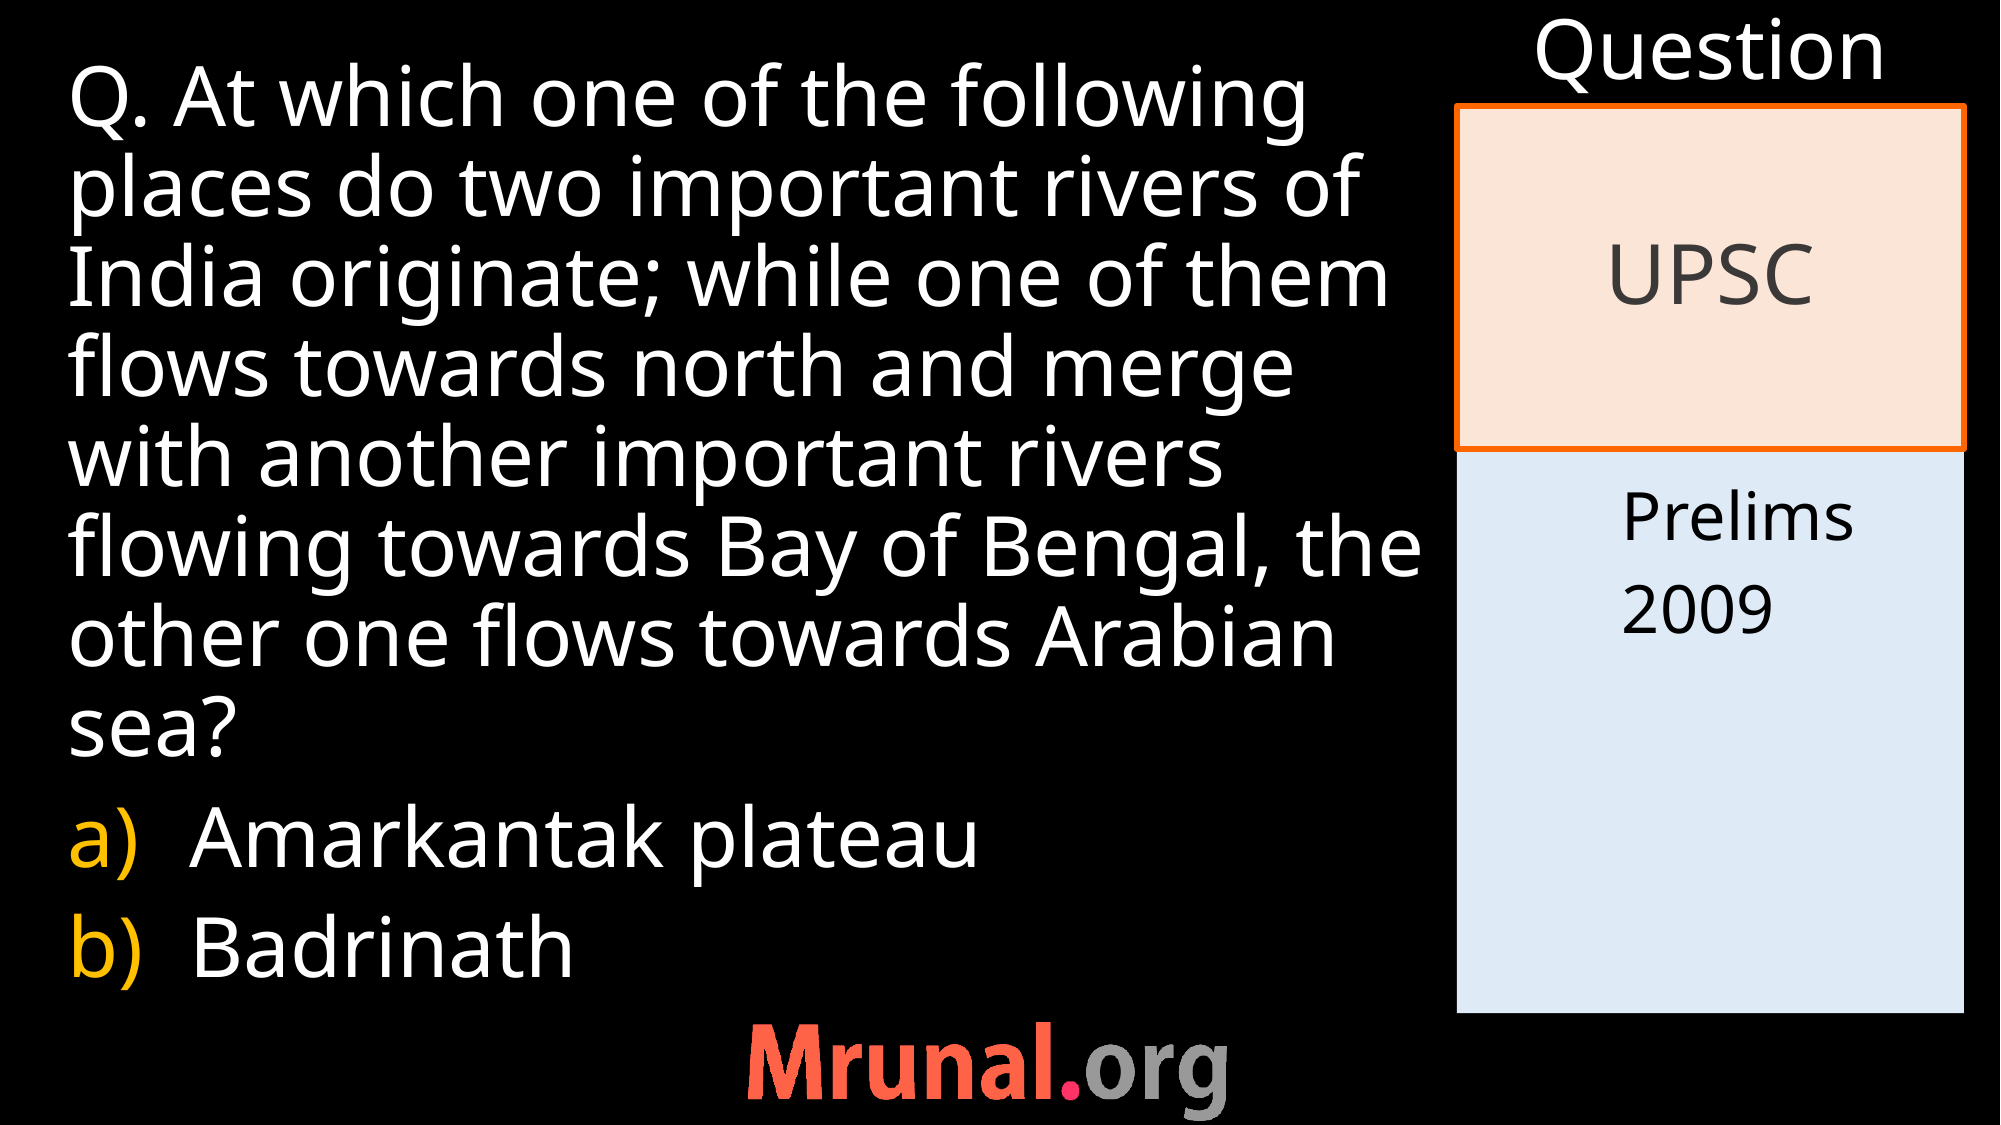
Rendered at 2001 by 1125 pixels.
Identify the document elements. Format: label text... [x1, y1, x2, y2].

list Prelims 2009 [1456, 452, 1964, 1014]
picture [741, 1014, 1230, 1125]
title UPSC [1456, 106, 1964, 449]
list Question [1457, 0, 1964, 106]
list Q. At which one of the following places do two important rivers of India originate; while one of them flows towards north and merge with another important rivers flowing towards Bay of Bengal, the other one flows towards Arabian sea? Amarkantak plateau Badrinath [52, 47, 1447, 1014]
